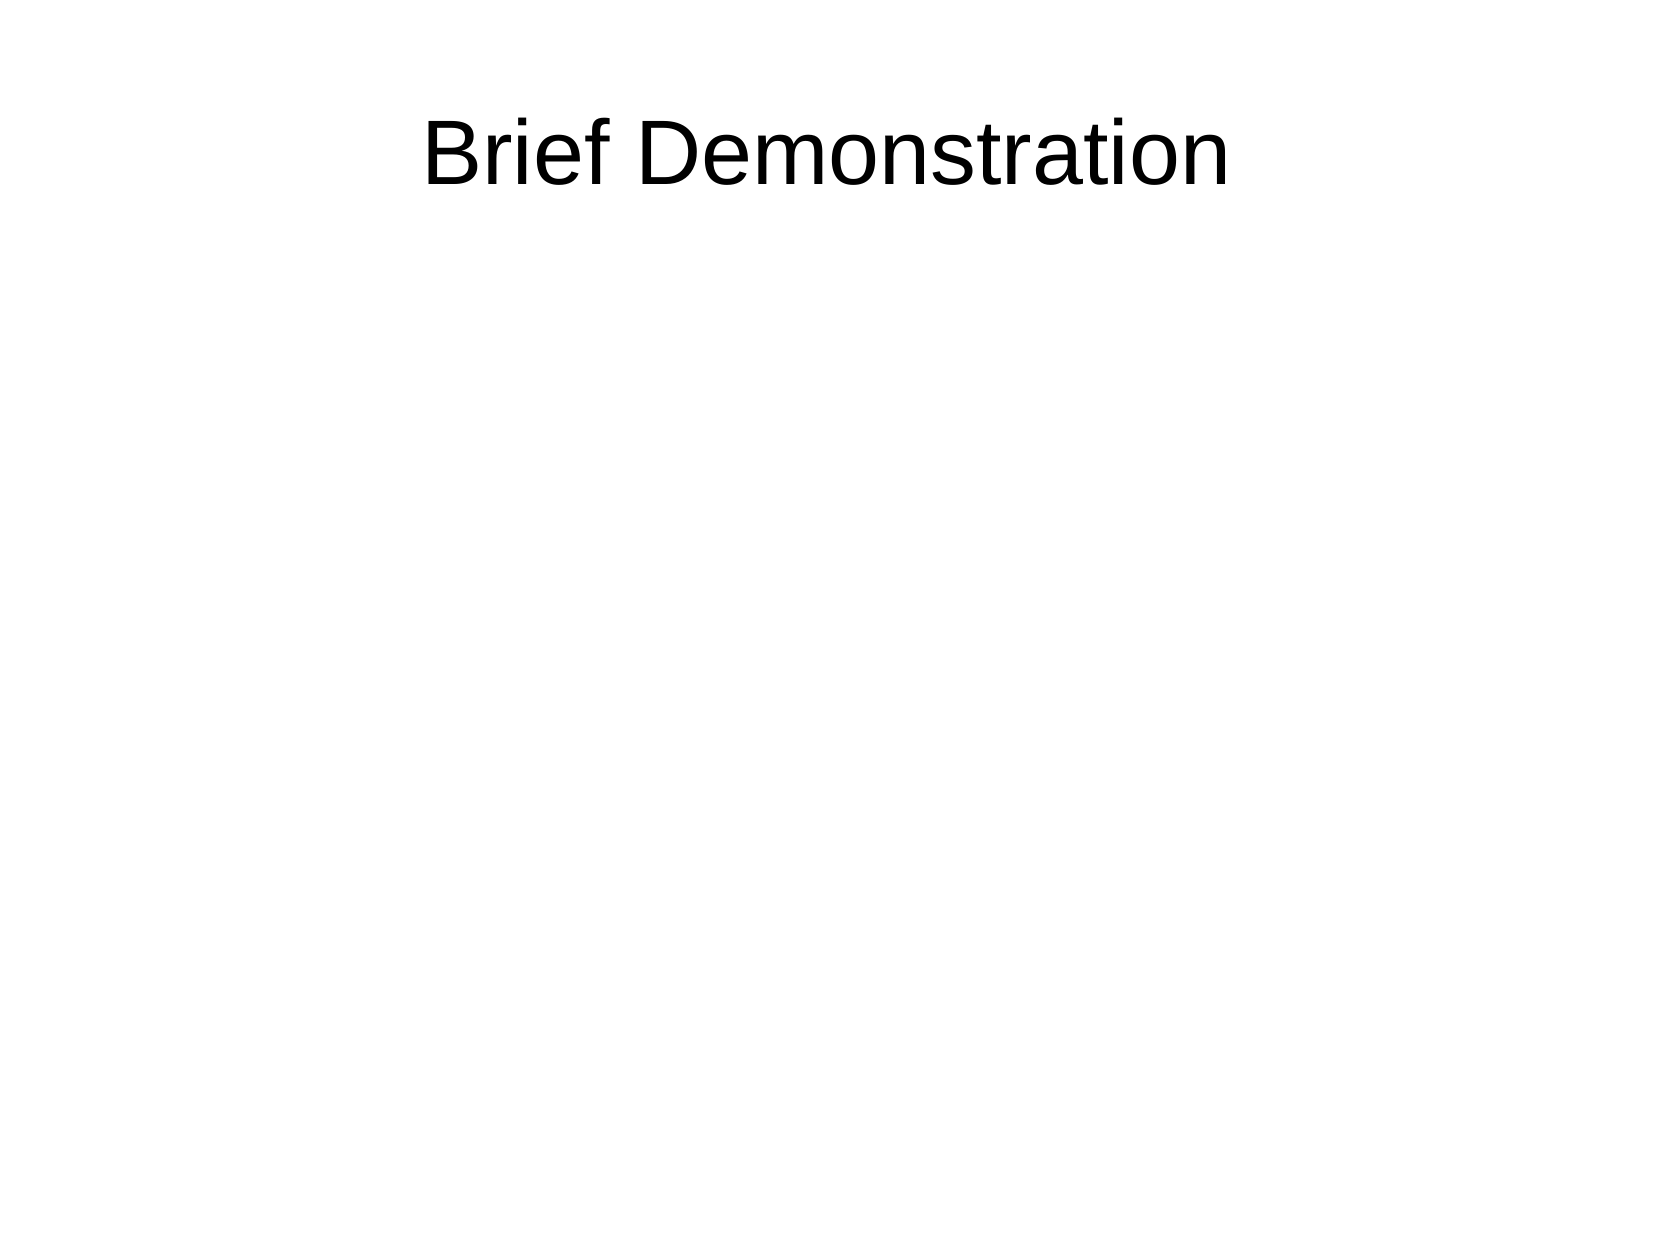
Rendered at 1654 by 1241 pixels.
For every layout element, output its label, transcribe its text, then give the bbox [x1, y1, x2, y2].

title Brief Demonstration [82, 49, 1571, 257]
